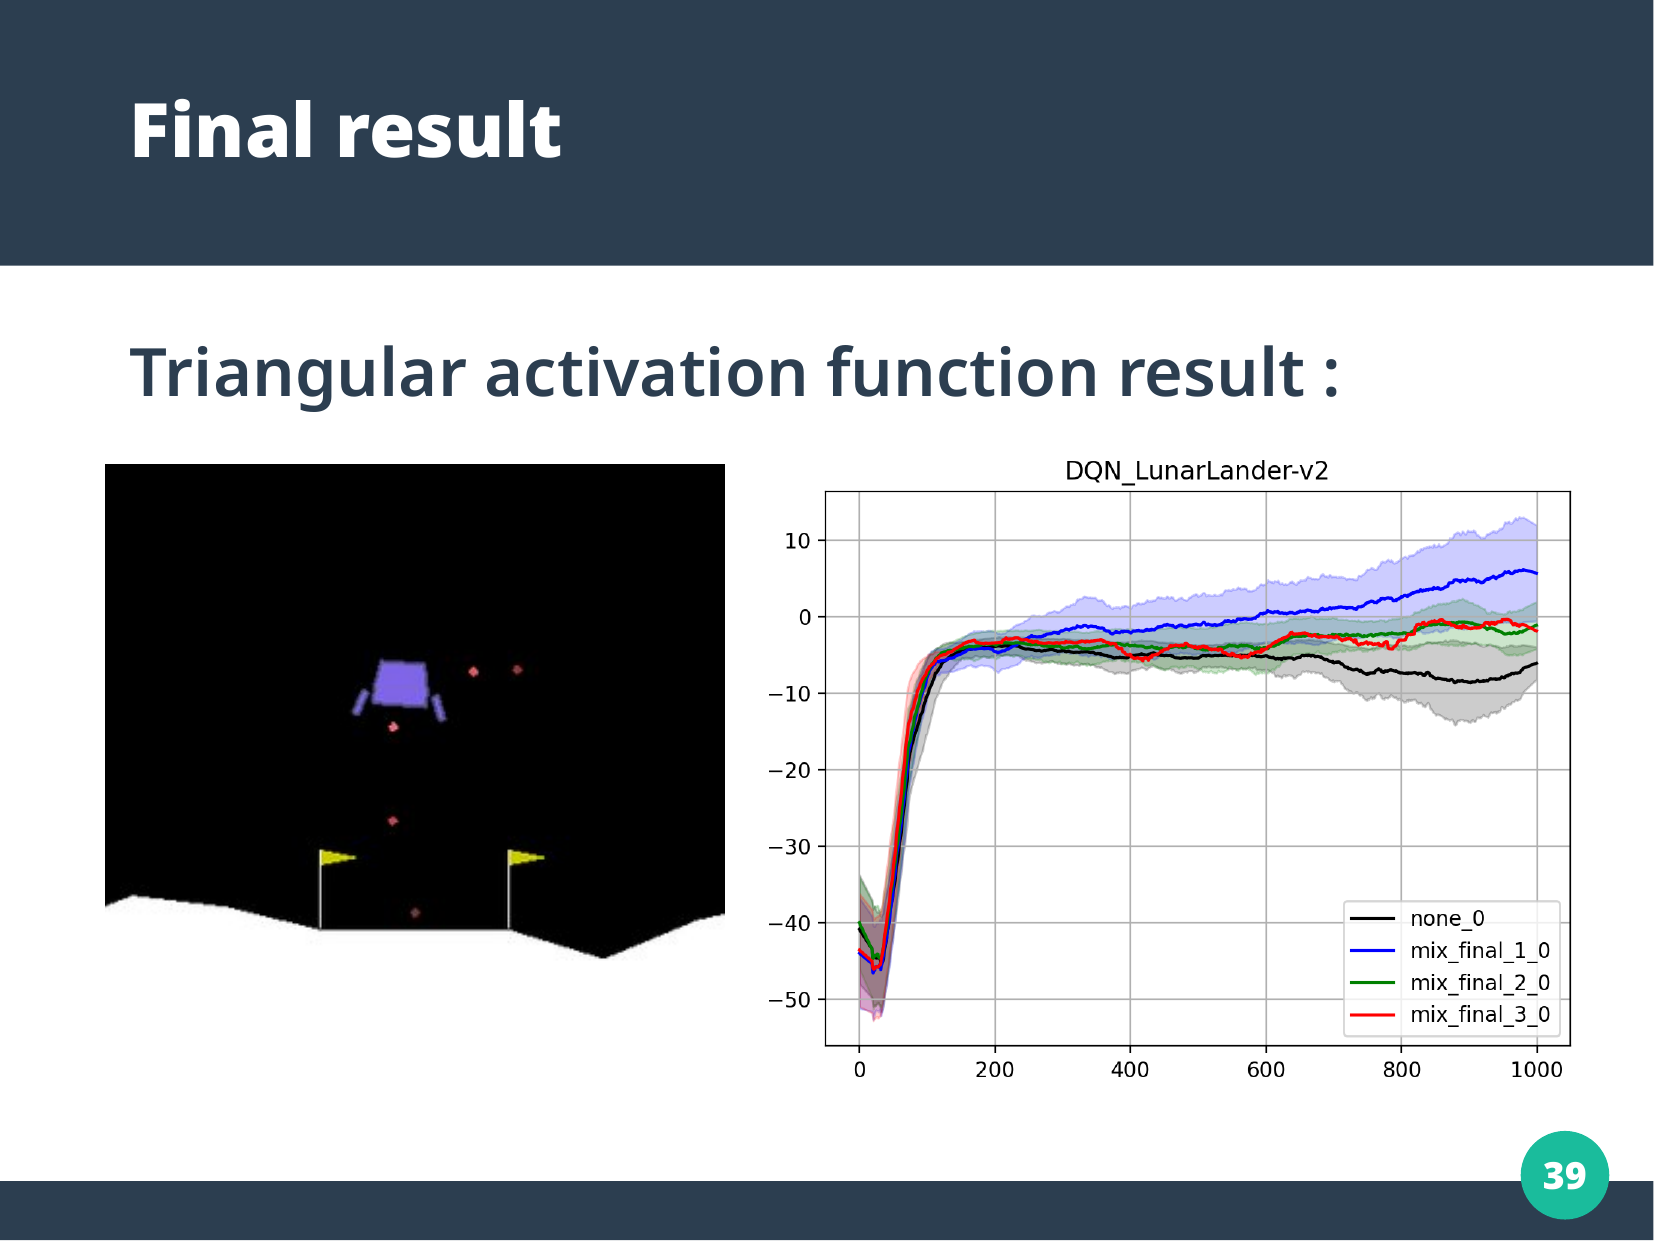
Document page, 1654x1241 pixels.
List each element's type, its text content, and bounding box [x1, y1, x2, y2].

title Final result [59, 49, 1595, 207]
picture [105, 405, 1654, 1126]
list Triangular activation function result : [59, 324, 1595, 1152]
